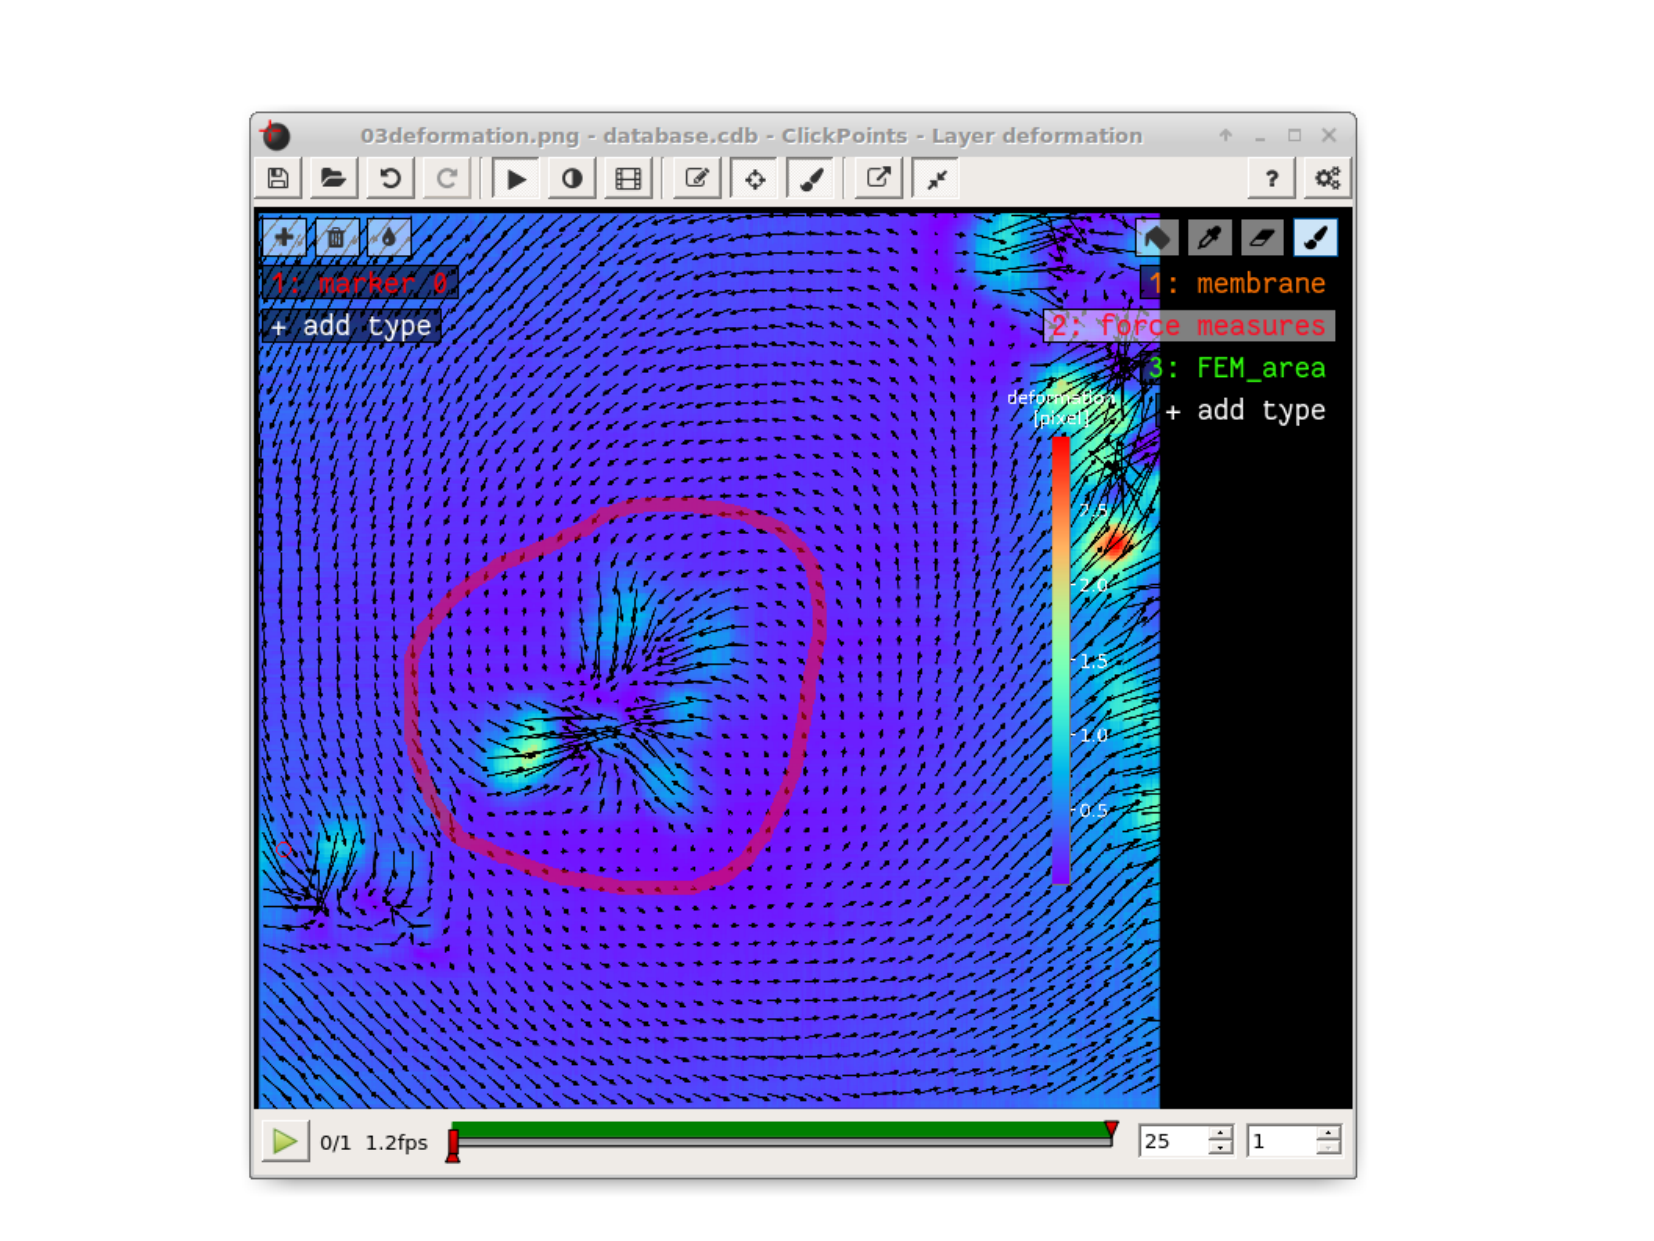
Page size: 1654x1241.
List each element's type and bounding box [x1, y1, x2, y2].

picture [237, 104, 1381, 1201]
